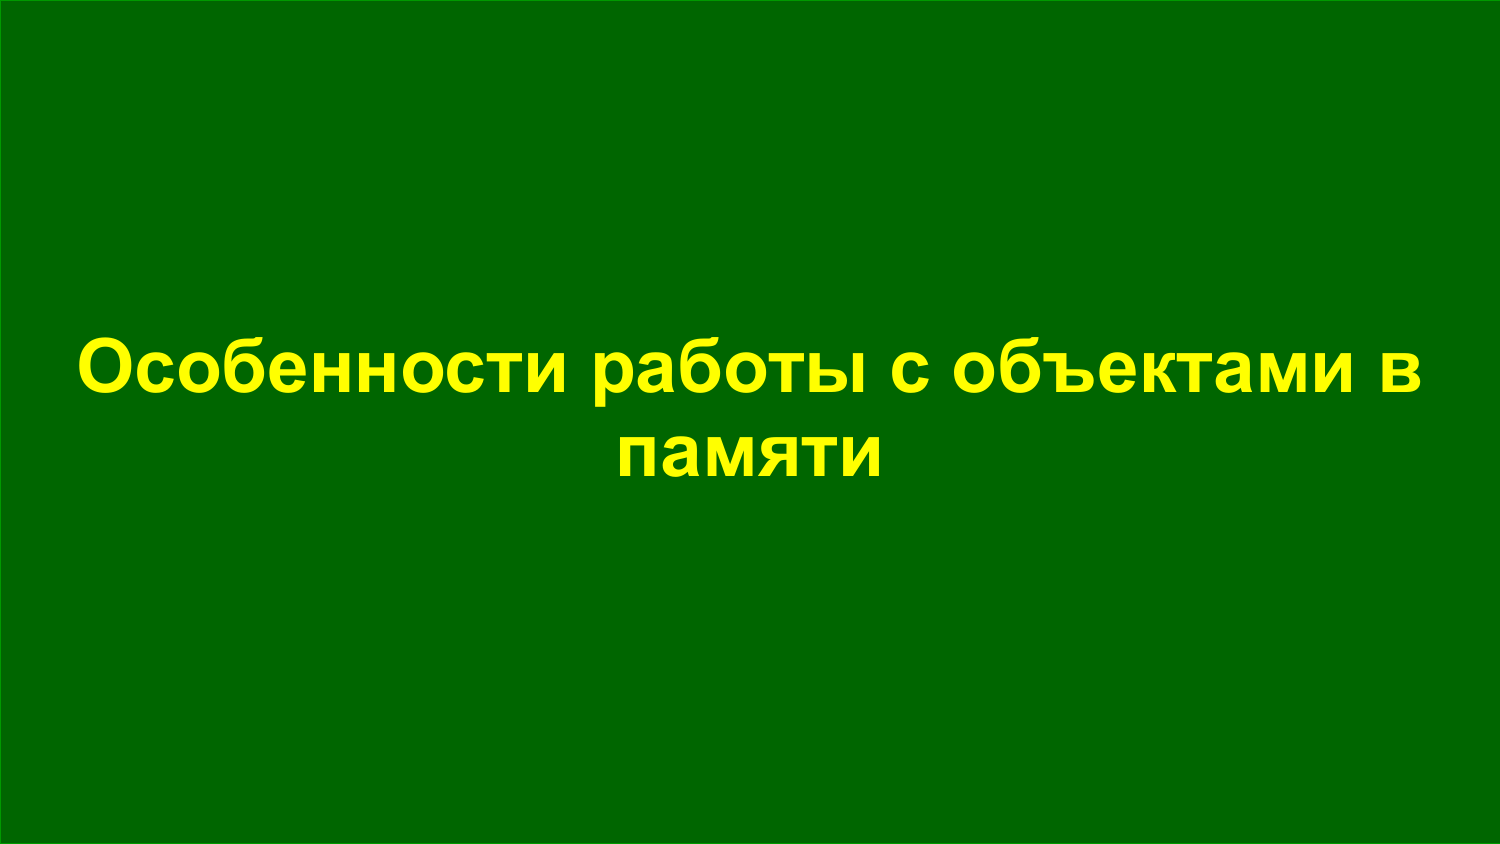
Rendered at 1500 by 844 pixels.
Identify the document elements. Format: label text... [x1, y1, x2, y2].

title Особенности работы с объектами в памяти [75, 314, 1426, 502]
